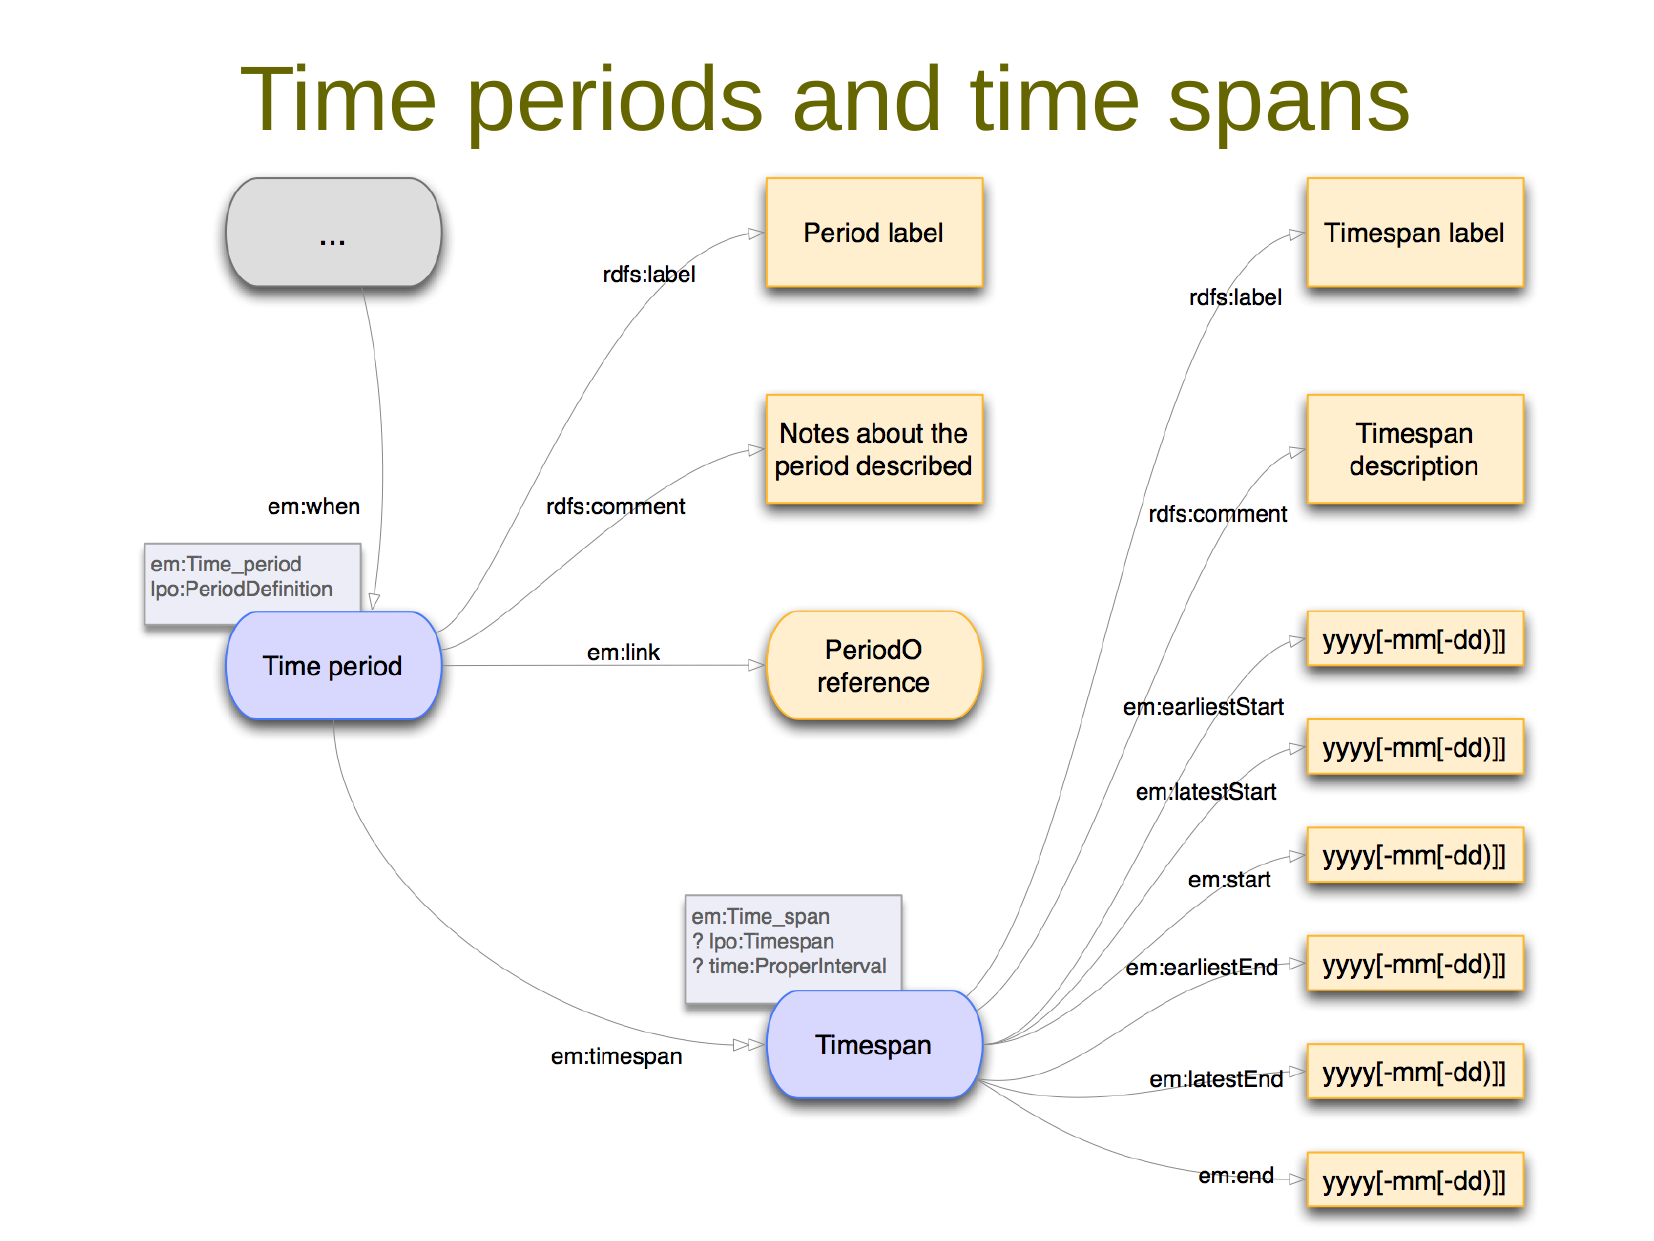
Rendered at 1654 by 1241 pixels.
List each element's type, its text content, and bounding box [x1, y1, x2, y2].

picture [104, 150, 1560, 1241]
title Time periods and time spans [82, 47, 1571, 150]
